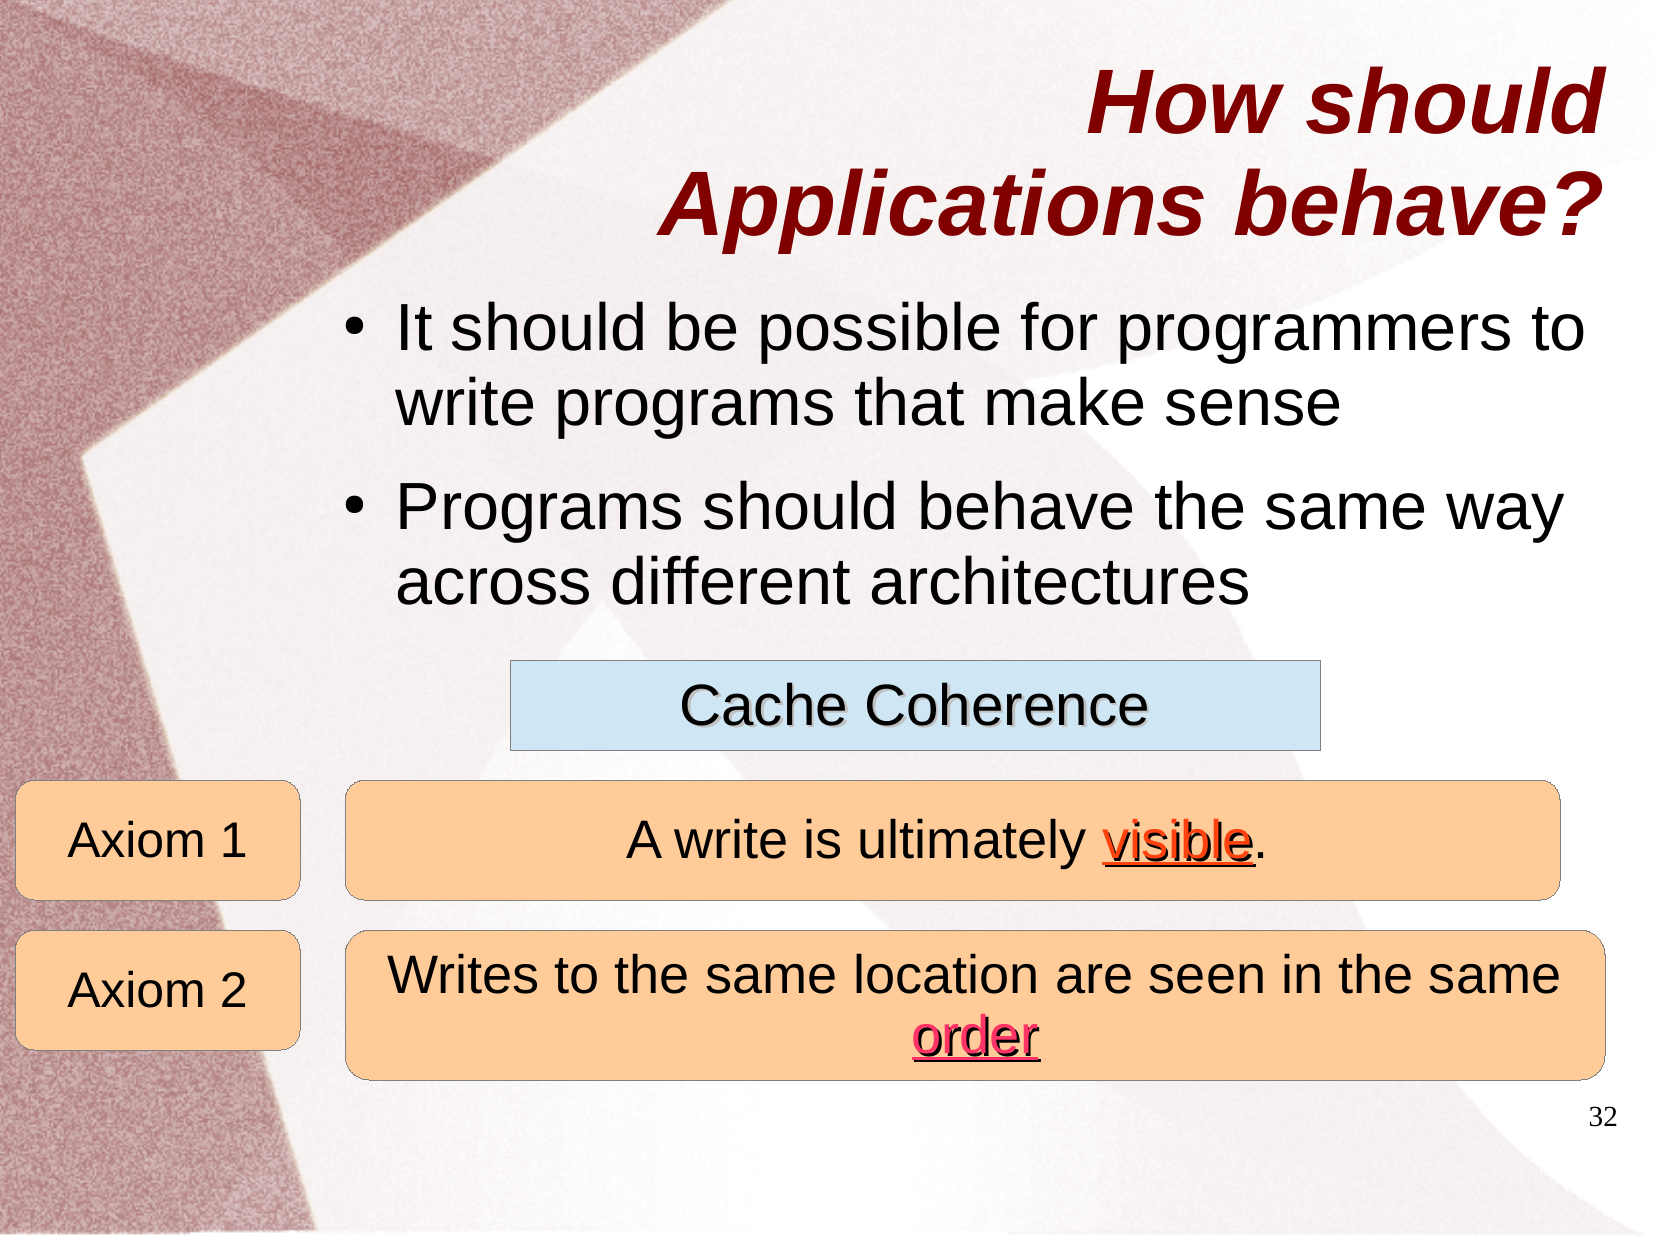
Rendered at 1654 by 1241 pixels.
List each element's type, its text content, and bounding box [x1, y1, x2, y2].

text_box Writes to the same location are seen in the same order [345, 930, 1606, 1081]
picture [0, 0, 1654, 1241]
text_box A write is ultimately visible. [345, 780, 1561, 901]
text_box Axiom 2 [15, 930, 301, 1051]
title How should Applications behave? [596, 49, 1607, 257]
list It should be possible for programmers to write programs that make sense Programs should behave the same way across different architectures [324, 290, 1621, 631]
text_box Cache Coherence [510, 660, 1321, 751]
text_box Axiom 1 [15, 780, 301, 901]
